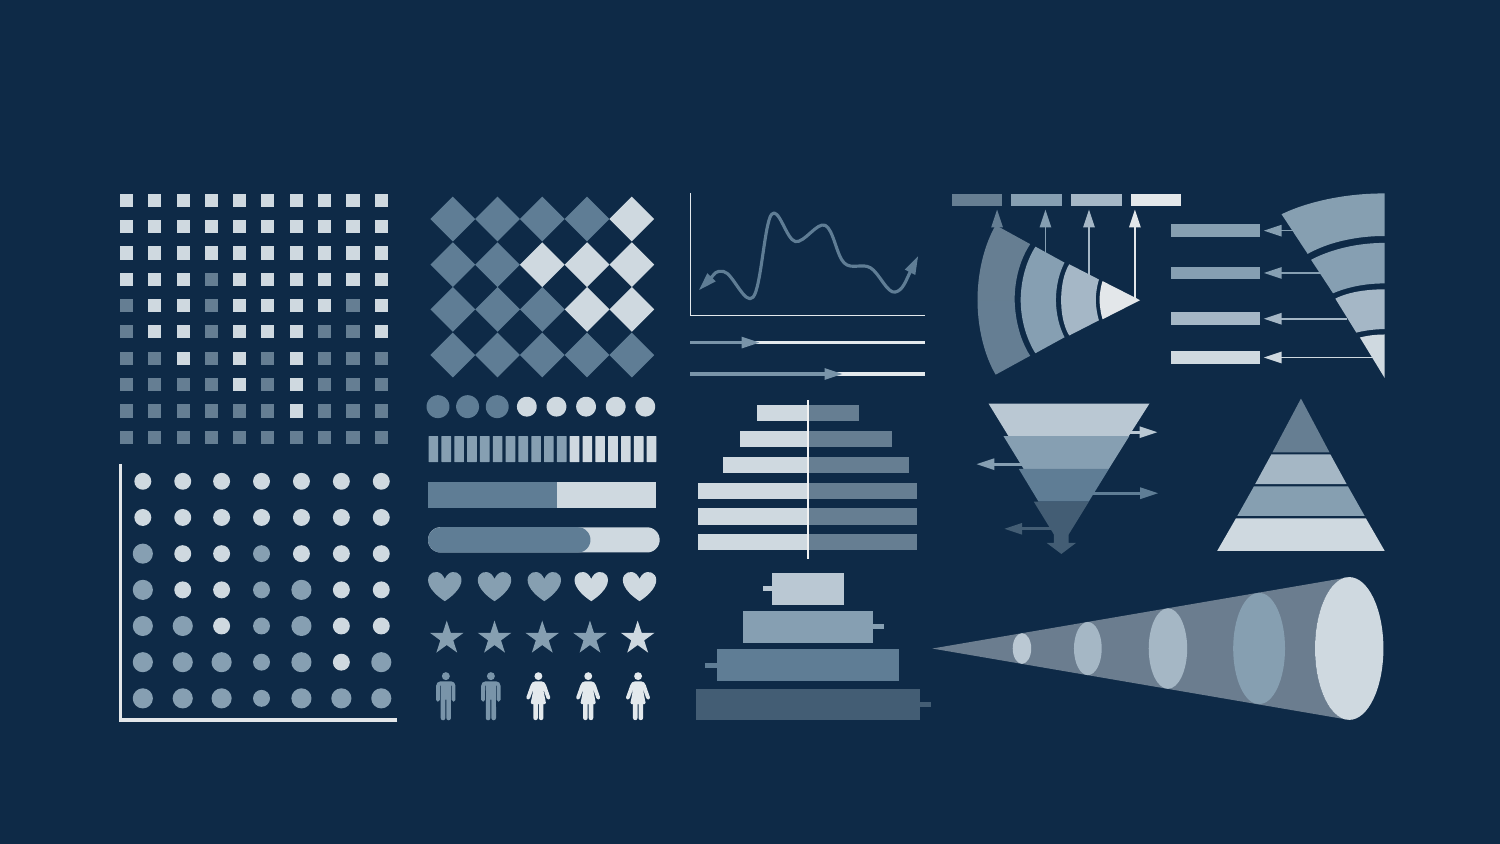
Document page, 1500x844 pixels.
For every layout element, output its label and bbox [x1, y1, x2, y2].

text_box [375, 431, 388, 444]
text_box [290, 194, 303, 207]
text_box [261, 246, 274, 260]
text_box [205, 299, 218, 312]
text_box [346, 325, 360, 338]
text_box [290, 325, 303, 338]
text_box [375, 404, 388, 418]
text_box [290, 404, 303, 418]
text_box [148, 378, 161, 391]
text_box [576, 672, 601, 721]
text_box [1272, 398, 1330, 453]
text_box [332, 472, 350, 490]
text_box [743, 611, 873, 643]
text_box [290, 299, 303, 312]
text_box [292, 545, 310, 563]
text_box [375, 378, 388, 391]
text_box [332, 545, 350, 563]
text_box [233, 246, 246, 260]
text_box [318, 246, 331, 260]
text_box [205, 246, 218, 260]
text_box [318, 404, 331, 418]
text_box [518, 436, 529, 463]
text_box [233, 431, 246, 444]
text_box [233, 220, 246, 233]
text_box [292, 653, 310, 671]
text_box [148, 352, 161, 365]
text_box [120, 273, 133, 286]
text_box [1011, 194, 1062, 206]
text_box [1071, 194, 1122, 206]
text_box [428, 436, 439, 463]
text_box [290, 273, 303, 286]
text_box [346, 352, 360, 365]
text_box [134, 653, 152, 671]
text_box [233, 194, 246, 207]
text_box [932, 577, 1384, 721]
text_box [546, 396, 567, 417]
text_box [576, 396, 596, 417]
text_box [233, 299, 246, 312]
text_box [809, 431, 892, 447]
text_box [582, 436, 593, 463]
text_box [134, 545, 152, 563]
text_box [698, 534, 807, 550]
text_box [261, 273, 274, 286]
text_box [740, 431, 807, 447]
text_box [318, 194, 331, 207]
text_box [213, 472, 231, 490]
text_box [205, 220, 218, 233]
text_box [1131, 194, 1181, 206]
text_box [372, 472, 390, 490]
text_box [605, 396, 626, 417]
text_box [148, 246, 161, 260]
text_box [1255, 454, 1347, 485]
text_box [346, 220, 360, 233]
text_box [1061, 264, 1099, 336]
text_box [253, 653, 271, 671]
text_box [318, 352, 331, 365]
text_box [809, 457, 909, 473]
text_box [174, 689, 192, 707]
text_box [1217, 518, 1385, 551]
text_box [120, 404, 133, 418]
text_box [772, 573, 844, 605]
text_box [428, 482, 656, 508]
text_box [1020, 246, 1065, 354]
text_box [372, 617, 390, 635]
text_box [1237, 486, 1365, 516]
text_box [177, 246, 190, 260]
text_box [253, 508, 271, 526]
text_box [261, 431, 274, 444]
text_box [290, 378, 303, 391]
text_box [635, 396, 656, 417]
text_box [318, 299, 331, 312]
text_box [526, 672, 551, 721]
text_box [205, 404, 218, 418]
text_box [346, 299, 360, 312]
text_box [318, 273, 331, 286]
text_box [346, 431, 360, 444]
text_box [290, 431, 303, 444]
text_box [332, 689, 350, 707]
text_box [372, 689, 390, 707]
text_box [1171, 267, 1260, 279]
text_box [134, 689, 152, 707]
text_box [375, 273, 388, 286]
text_box [261, 404, 274, 418]
text_box [174, 545, 192, 563]
text_box [205, 378, 218, 391]
text_box [492, 436, 503, 463]
text_box [556, 436, 567, 463]
text_box [809, 534, 917, 550]
text_box [177, 325, 190, 338]
text_box [148, 220, 161, 233]
text_box [372, 653, 390, 671]
text_box [621, 436, 631, 463]
text_box [505, 436, 516, 463]
text_box [375, 220, 388, 233]
text_box [332, 617, 350, 635]
text_box [1171, 312, 1260, 325]
text_box [148, 273, 161, 286]
text_box [346, 404, 360, 418]
text_box [477, 572, 512, 602]
text_box [148, 194, 161, 207]
text_box [346, 246, 360, 260]
text_box [177, 273, 190, 286]
text_box [527, 572, 562, 602]
text_box [233, 325, 246, 338]
text_box [253, 581, 271, 599]
text_box [723, 457, 807, 473]
text_box [573, 620, 607, 653]
text_box [177, 431, 190, 444]
text_box [174, 581, 192, 599]
text_box [372, 508, 390, 526]
text_box [233, 273, 246, 286]
text_box [608, 436, 618, 463]
text_box [346, 378, 360, 391]
text_box [213, 617, 231, 635]
text_box [332, 581, 350, 599]
text_box [698, 483, 807, 499]
text_box [253, 472, 271, 490]
text_box [174, 508, 192, 526]
text_box [318, 431, 331, 444]
text_box [213, 508, 231, 526]
text_box [292, 581, 310, 599]
text_box [292, 689, 310, 707]
text_box [531, 436, 541, 463]
text_box [213, 545, 231, 563]
text_box [318, 378, 331, 391]
text_box [952, 194, 1002, 206]
text_box [174, 617, 192, 635]
text_box [375, 194, 388, 207]
text_box [253, 689, 271, 707]
text_box [620, 620, 655, 653]
text_box [120, 299, 133, 312]
text_box [430, 196, 655, 378]
text_box [479, 436, 490, 463]
text_box [134, 617, 152, 635]
text_box [457, 396, 478, 417]
text_box [595, 436, 605, 463]
text_box [233, 404, 246, 418]
text_box [346, 194, 360, 207]
text_box [757, 405, 807, 421]
text_box [261, 325, 274, 338]
text_box [177, 352, 190, 365]
text_box [120, 431, 133, 444]
text_box [177, 299, 190, 312]
text_box [375, 299, 388, 312]
text_box [375, 325, 388, 338]
text_box [120, 325, 133, 338]
text_box [292, 617, 310, 635]
text_box [809, 508, 917, 525]
text_box [120, 246, 133, 260]
text_box [454, 436, 464, 463]
text_box [177, 404, 190, 418]
text_box [134, 472, 152, 490]
text_box [253, 617, 271, 635]
text_box [290, 352, 303, 365]
text_box [977, 228, 1031, 375]
text_box [1359, 334, 1385, 378]
text_box [148, 431, 161, 444]
text_box [428, 396, 448, 417]
text_box [261, 194, 274, 207]
text_box [134, 581, 152, 599]
text_box [148, 299, 161, 312]
text_box [544, 436, 554, 463]
text_box [174, 472, 192, 490]
text_box [346, 273, 360, 286]
text_box [120, 220, 133, 233]
text_box [525, 620, 560, 653]
text_box [148, 404, 161, 418]
text_box [174, 653, 192, 671]
text_box [481, 672, 501, 721]
text_box [205, 325, 218, 338]
text_box [177, 378, 190, 391]
text_box [1281, 193, 1385, 254]
text_box [477, 620, 512, 653]
text_box [177, 220, 190, 233]
text_box [318, 325, 331, 338]
text_box [290, 220, 303, 233]
text_box [205, 273, 218, 286]
text_box [1311, 242, 1385, 294]
text_box [290, 246, 303, 260]
text_box [213, 653, 231, 671]
text_box [261, 378, 274, 391]
text_box [332, 508, 350, 526]
text_box [633, 436, 644, 463]
text_box [622, 572, 657, 602]
text_box [988, 403, 1150, 554]
text_box [487, 396, 508, 417]
text_box [261, 352, 274, 365]
text_box [1335, 289, 1385, 333]
text_box [375, 246, 388, 260]
text_box [428, 527, 660, 553]
text_box [696, 689, 920, 720]
text_box [574, 572, 608, 602]
text_box [375, 352, 388, 365]
text_box [261, 220, 274, 233]
text_box [569, 436, 580, 463]
text_box [261, 299, 274, 312]
text_box [626, 672, 650, 721]
text_box [717, 649, 899, 681]
text_box [148, 325, 161, 338]
text_box [292, 508, 310, 526]
text_box [233, 352, 246, 365]
text_box [1171, 224, 1260, 237]
text_box [205, 194, 218, 207]
text_box [698, 508, 807, 525]
text_box [372, 545, 390, 563]
text_box [809, 405, 859, 421]
text_box [213, 689, 231, 707]
text_box [213, 581, 231, 599]
text_box [1099, 281, 1141, 320]
text_box [809, 483, 917, 499]
text_box [1171, 351, 1260, 364]
text_box [253, 545, 271, 563]
text_box [441, 436, 452, 463]
text_box [177, 194, 190, 207]
text_box [318, 220, 331, 233]
text_box [429, 620, 464, 653]
text_box [646, 436, 657, 463]
text_box [205, 431, 218, 444]
text_box [134, 508, 152, 526]
text_box [516, 396, 537, 417]
text_box [120, 352, 133, 365]
text_box [372, 581, 390, 599]
text_box [332, 653, 350, 671]
text_box [467, 436, 477, 463]
text_box [120, 378, 133, 391]
text_box [233, 378, 246, 391]
text_box [428, 572, 462, 602]
text_box [205, 352, 218, 365]
text_box [120, 194, 133, 207]
text_box [436, 672, 456, 721]
text_box [292, 472, 310, 490]
